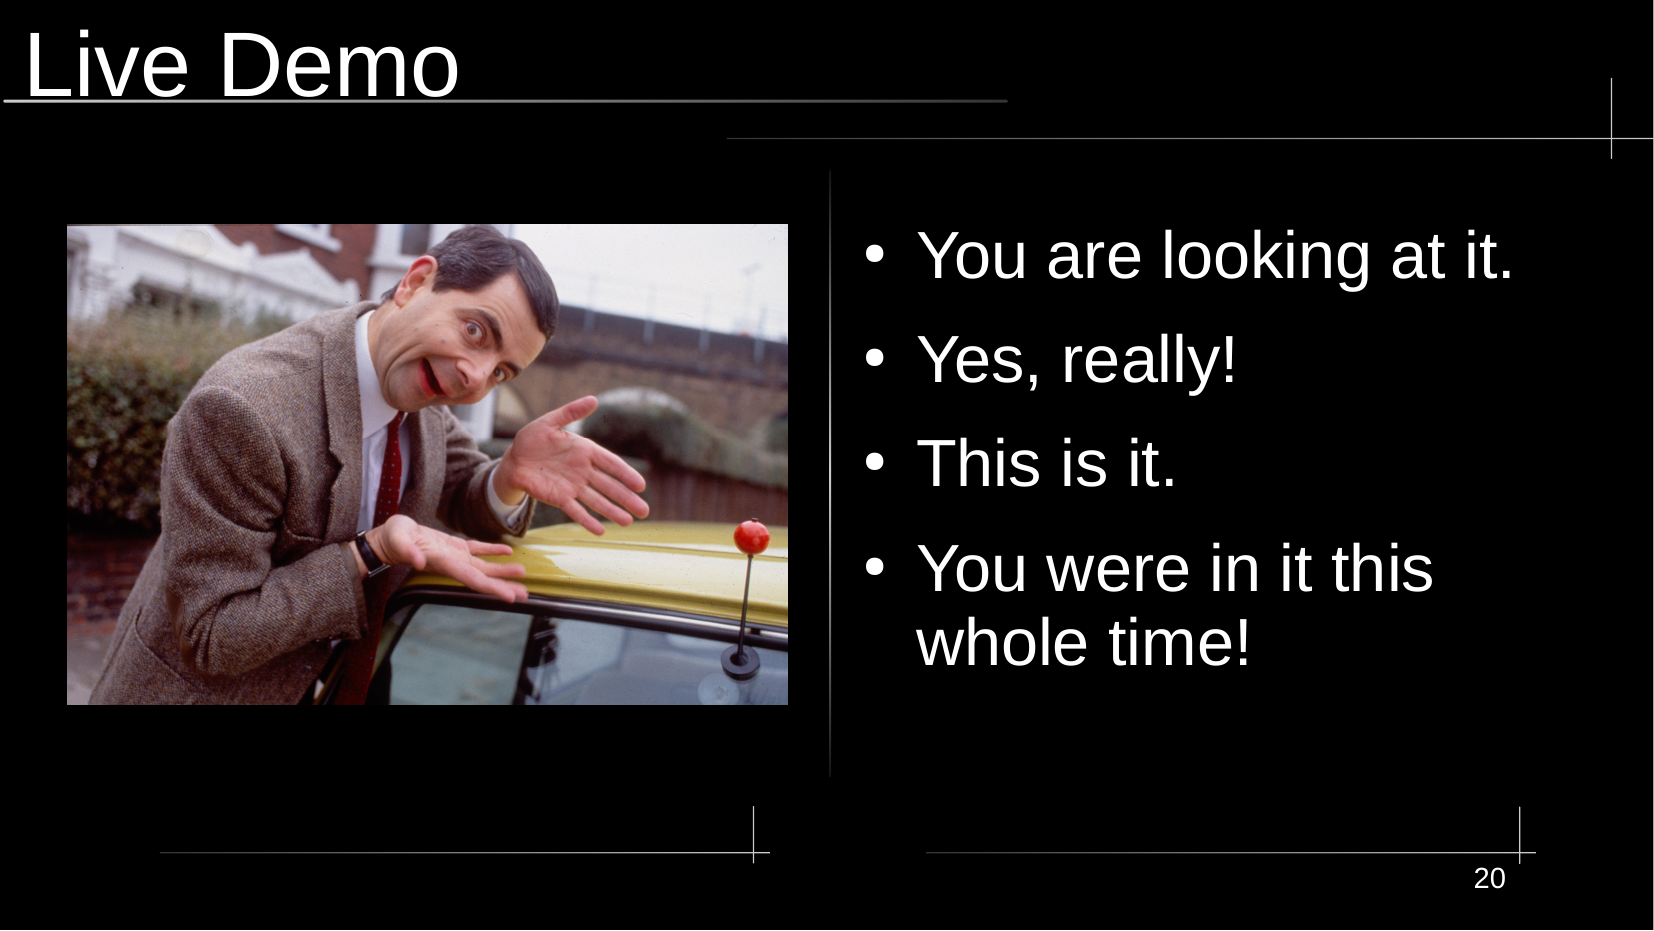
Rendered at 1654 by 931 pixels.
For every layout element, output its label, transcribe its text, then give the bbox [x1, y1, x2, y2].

picture [67, 224, 788, 706]
list You are looking at it. Yes, really! This is it. You were in it this whole time! [845, 217, 1572, 758]
title Live Demo [23, 11, 1589, 119]
